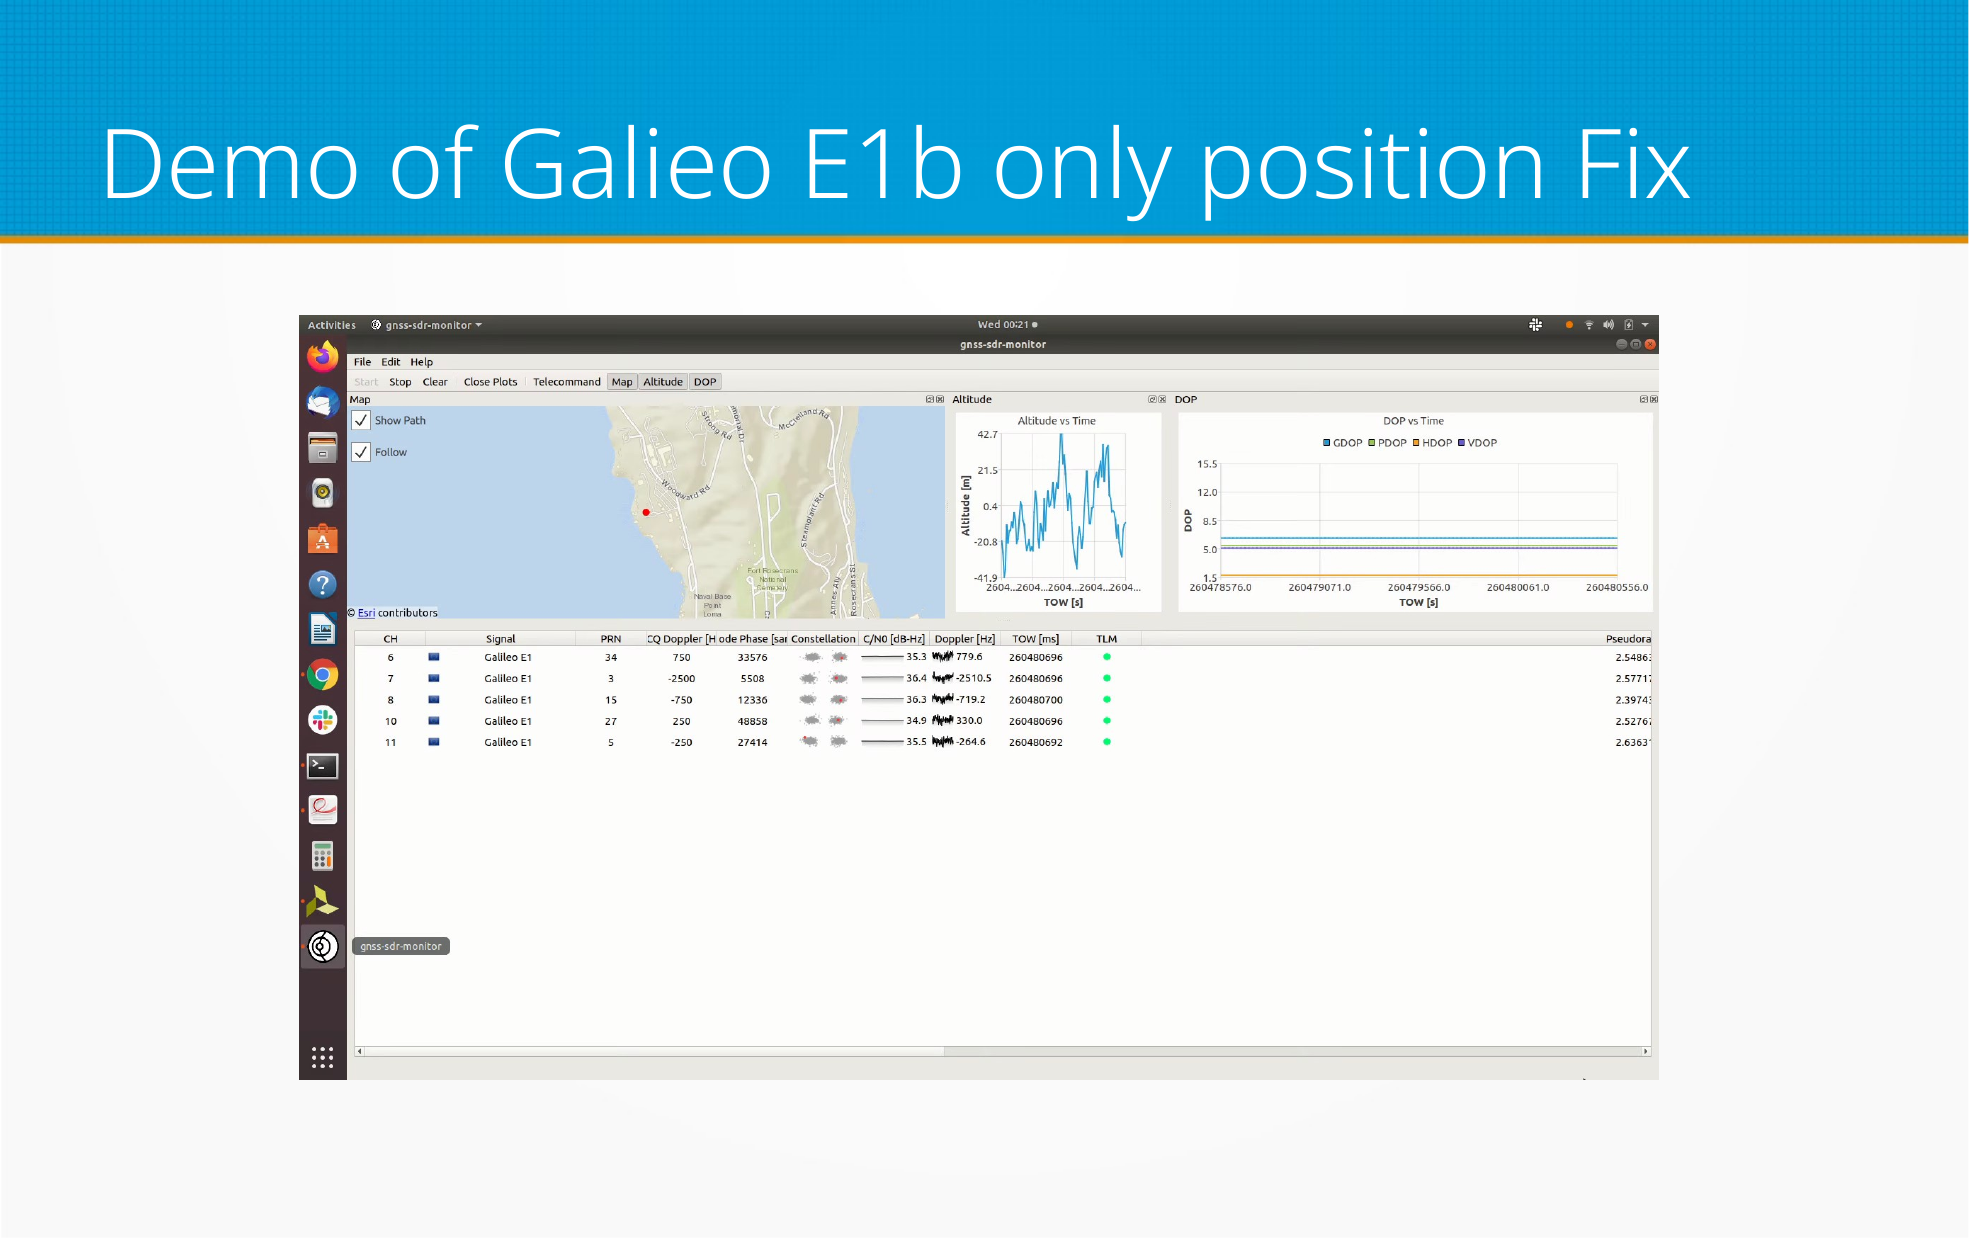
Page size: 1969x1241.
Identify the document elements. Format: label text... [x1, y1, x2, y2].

text_box [299, 315, 1660, 1081]
picture [0, 233, 1969, 1241]
title Demo of Galieo E1b only position Fix [98, 19, 1870, 227]
